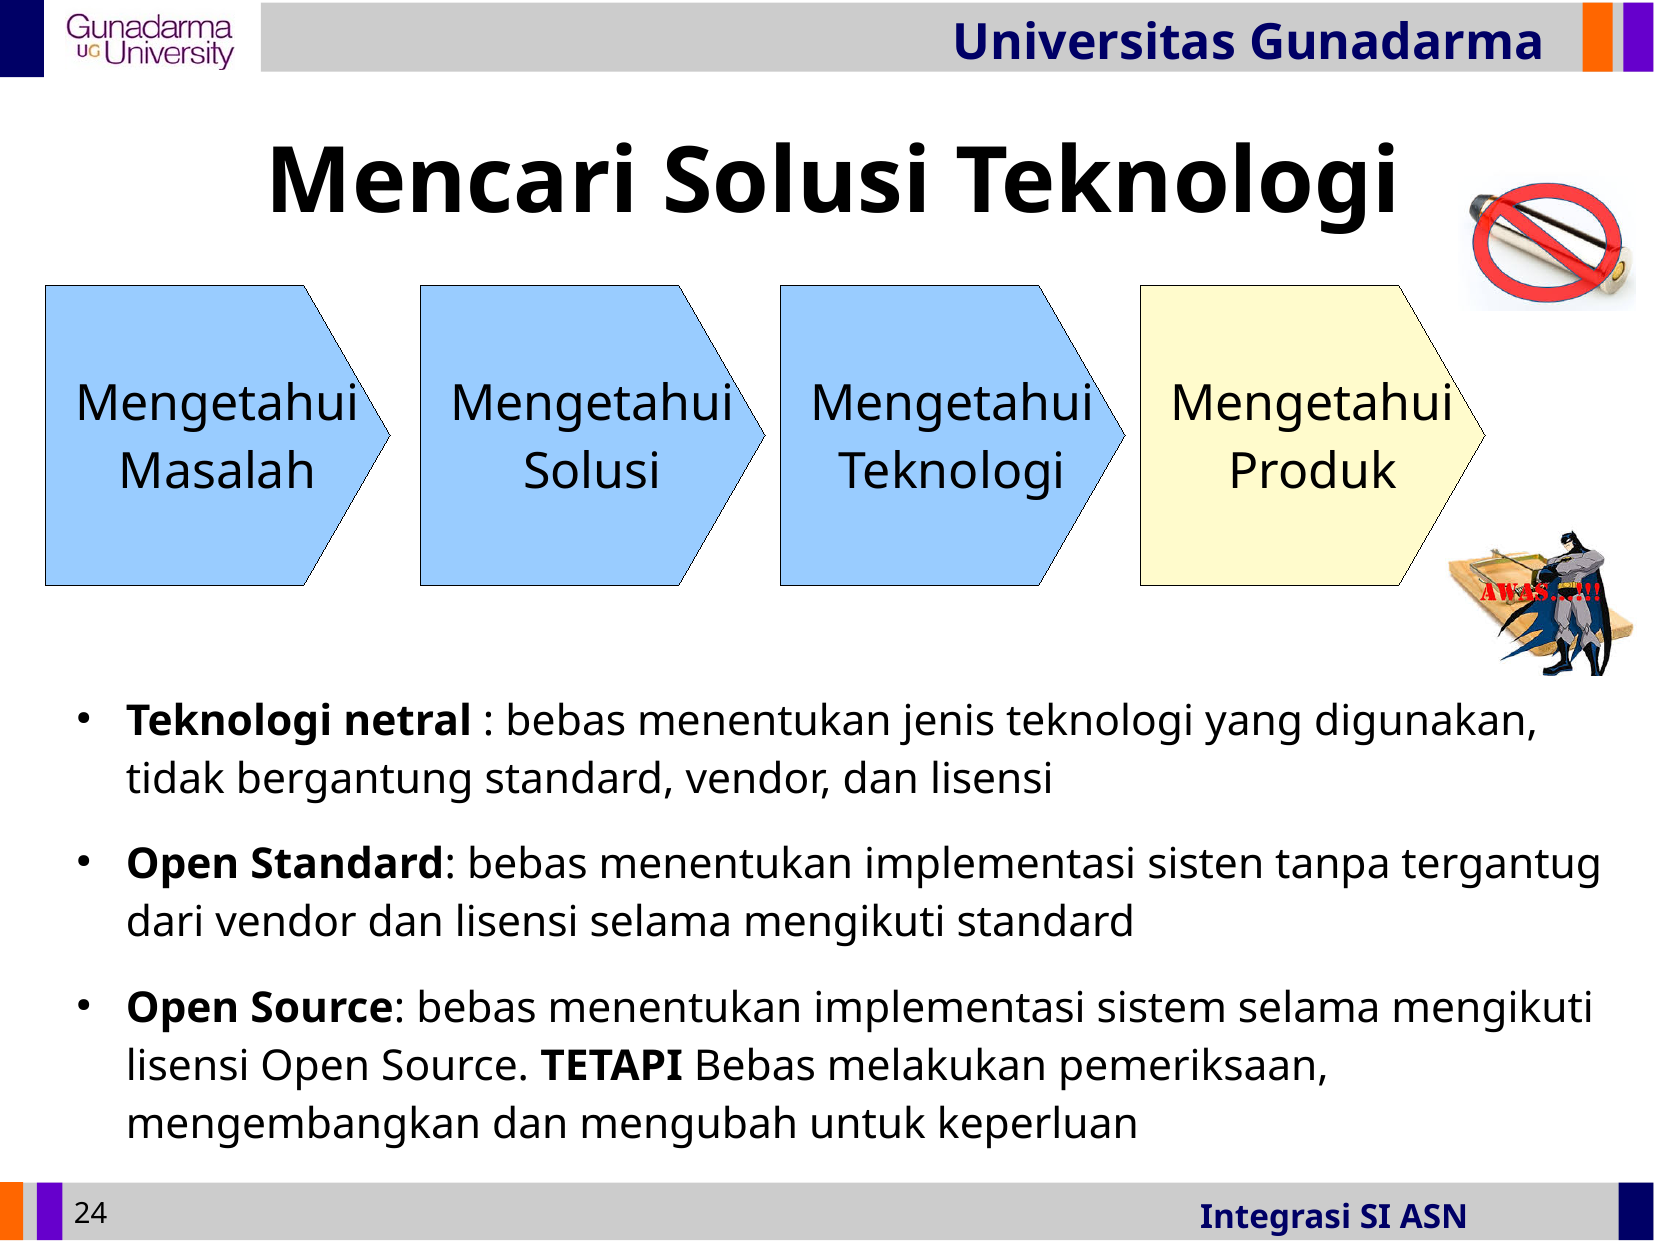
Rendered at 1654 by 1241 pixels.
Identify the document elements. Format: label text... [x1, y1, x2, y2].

picture [65, 0, 235, 70]
list Teknologi netral : bebas menentukan jenis teknologi yang digunakan, tidak bergantung standard, vendor, dan lisensi Open Standard: bebas menentukan implementasi sisten tanpa tergantug dari vendor dan lisensi selama mengikuti standard Open Source: bebas menentukan implementasi sistem selama mengikuti lisensi Open Source. TETAPI Bebas melakukan pemeriksaan, mengembangkan dan mengubah untuk keperluan [60, 690, 1605, 1156]
picture [1425, 524, 1652, 676]
text_box Mengetahui Teknologi [780, 285, 1126, 586]
text_box Mengetahui Solusi [420, 285, 766, 586]
title Mencari Solusi Teknologi [77, 113, 1591, 241]
text_box Mengetahui Masalah [45, 285, 391, 586]
text_box Mengetahui Produk [1140, 285, 1486, 586]
picture [1458, 164, 1636, 311]
